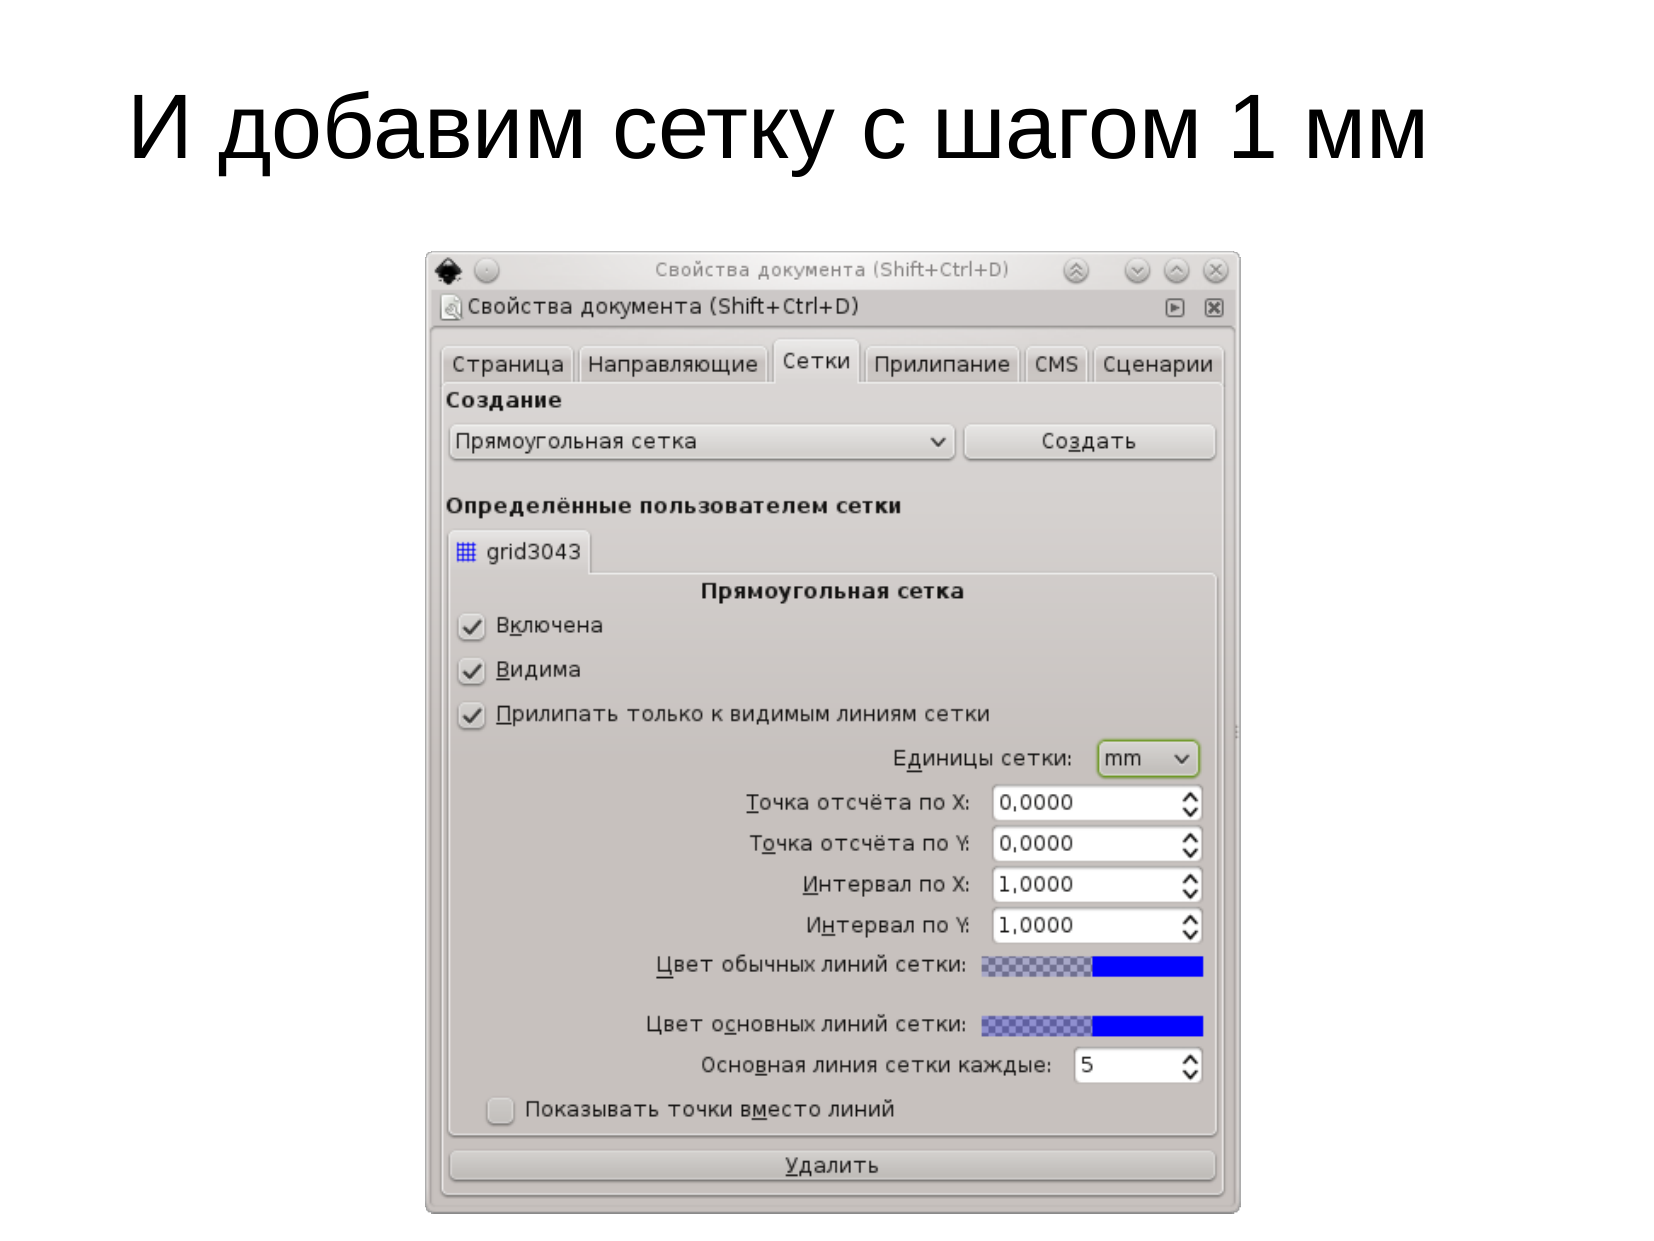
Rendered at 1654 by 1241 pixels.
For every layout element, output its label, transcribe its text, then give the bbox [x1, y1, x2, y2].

picture [425, 251, 1241, 1214]
title И добавим сетку с шагом 1 мм [35, 23, 1524, 231]
